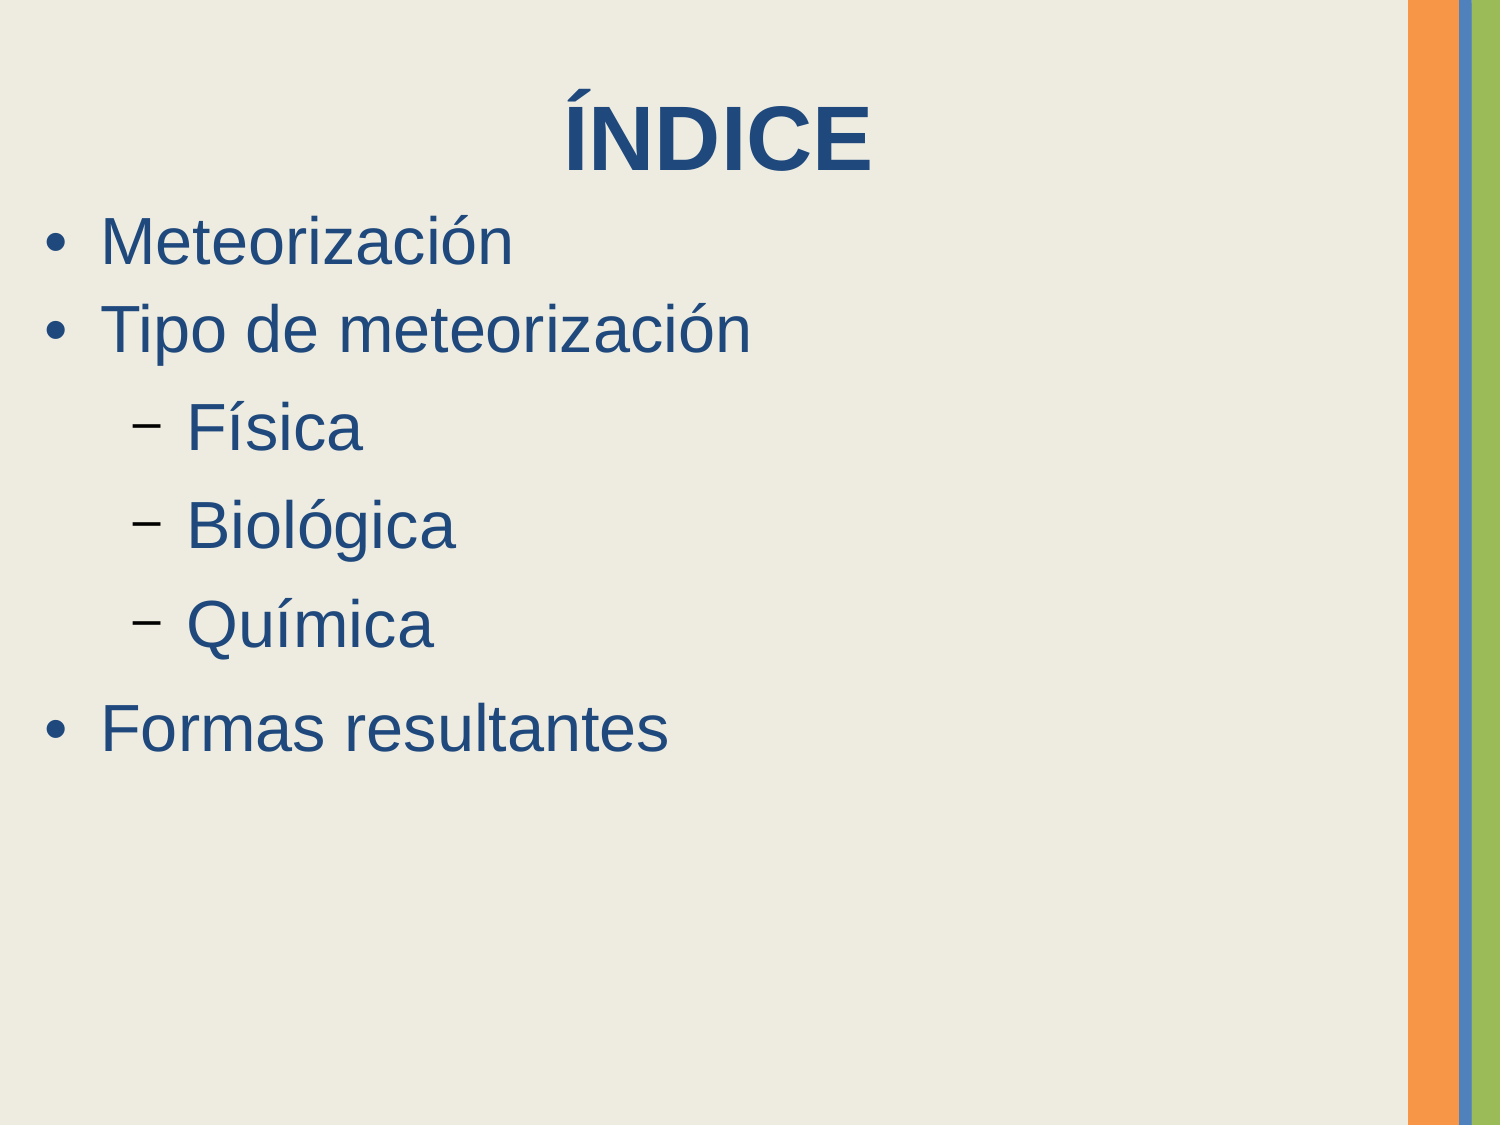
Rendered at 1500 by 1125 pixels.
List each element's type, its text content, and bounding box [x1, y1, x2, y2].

title ÍNDICE [29, 45, 1408, 196]
list Meteorización Tipo de meteorización Física Biológica Química Formas resultantes [29, 196, 1408, 1125]
